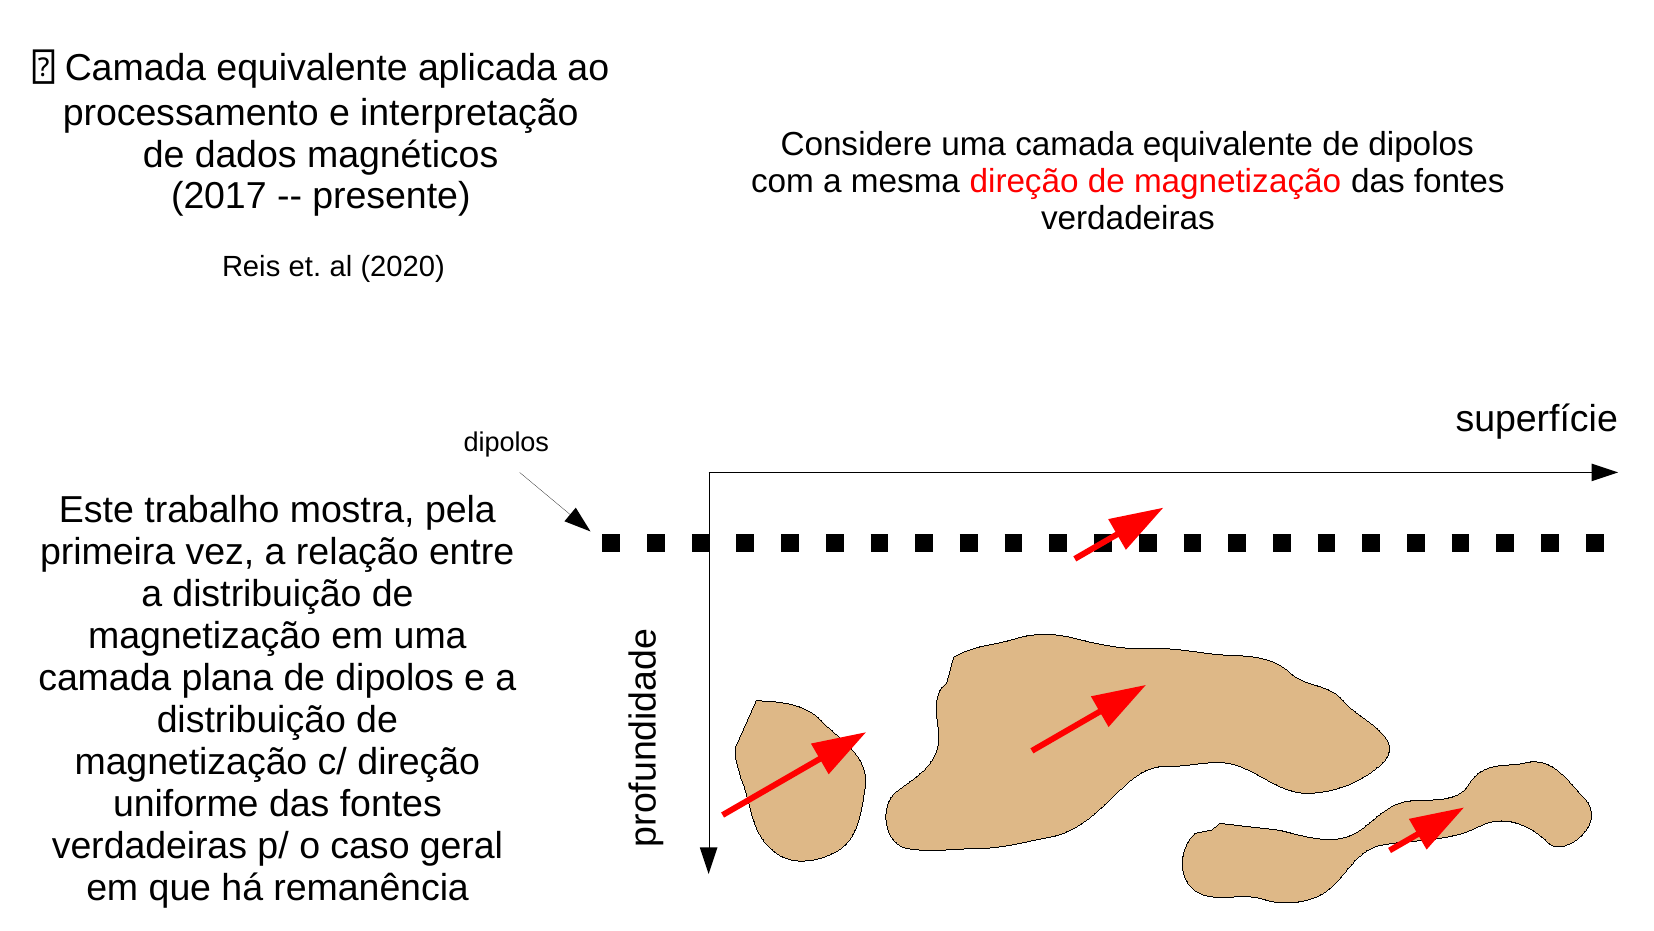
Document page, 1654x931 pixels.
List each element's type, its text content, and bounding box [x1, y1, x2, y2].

text_box dipolos [448, 419, 564, 465]
text_box Este trabalho mostra, pela primeira vez, a relação entre a distribuição de magnetização em uma camada plana de dipolos e a distribuição de magnetização c/ direção uniforme das fontes verdadeiras p/ o caso geral em que há remanência [23, 481, 532, 917]
text_box ⍰ Camada equivalente aplicada ao processamento e interpretação de dados magnéticos (2017 -- presente) [17, 32, 626, 230]
text_box superfície [1440, 389, 1633, 447]
text_box profundidade [614, 614, 672, 862]
text_box Considere uma camada equivalente de dipolos com a mesma direção de magnetização das fontes verdadeiras [732, 118, 1524, 245]
text_box [735, 700, 840, 797]
text_box [885, 634, 1390, 851]
text_box [1182, 761, 1592, 903]
text_box Reis et. al (2020) [85, 242, 582, 290]
text_box [749, 749, 866, 862]
